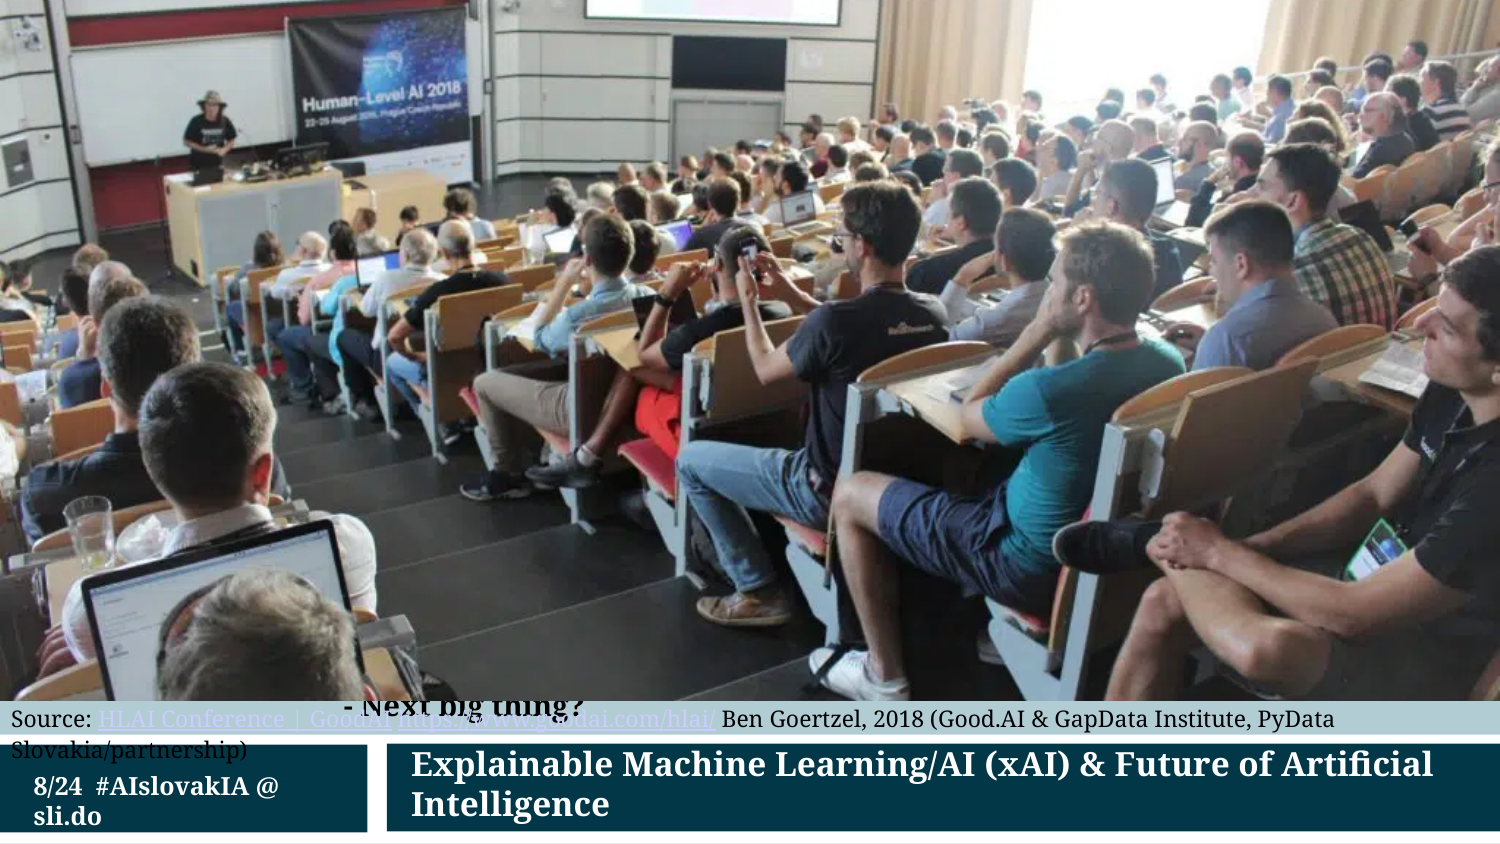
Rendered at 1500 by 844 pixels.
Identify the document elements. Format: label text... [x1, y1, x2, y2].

picture [0, 0, 1500, 701]
text_box Explainable Machine Learning/AI (xAI) & Future of Artificial Intelligence [400, 740, 1500, 826]
text_box Source: HLAI Conference | GoodAI https://www.goodai.com/hlai/ Ben Goertzel, 2018 (Good.AI & GapData Institute, PyData Slovakia/partnership) [0, 673, 1459, 765]
text_box 8/24 #AIslovakIA @ sli.do [22, 765, 362, 808]
